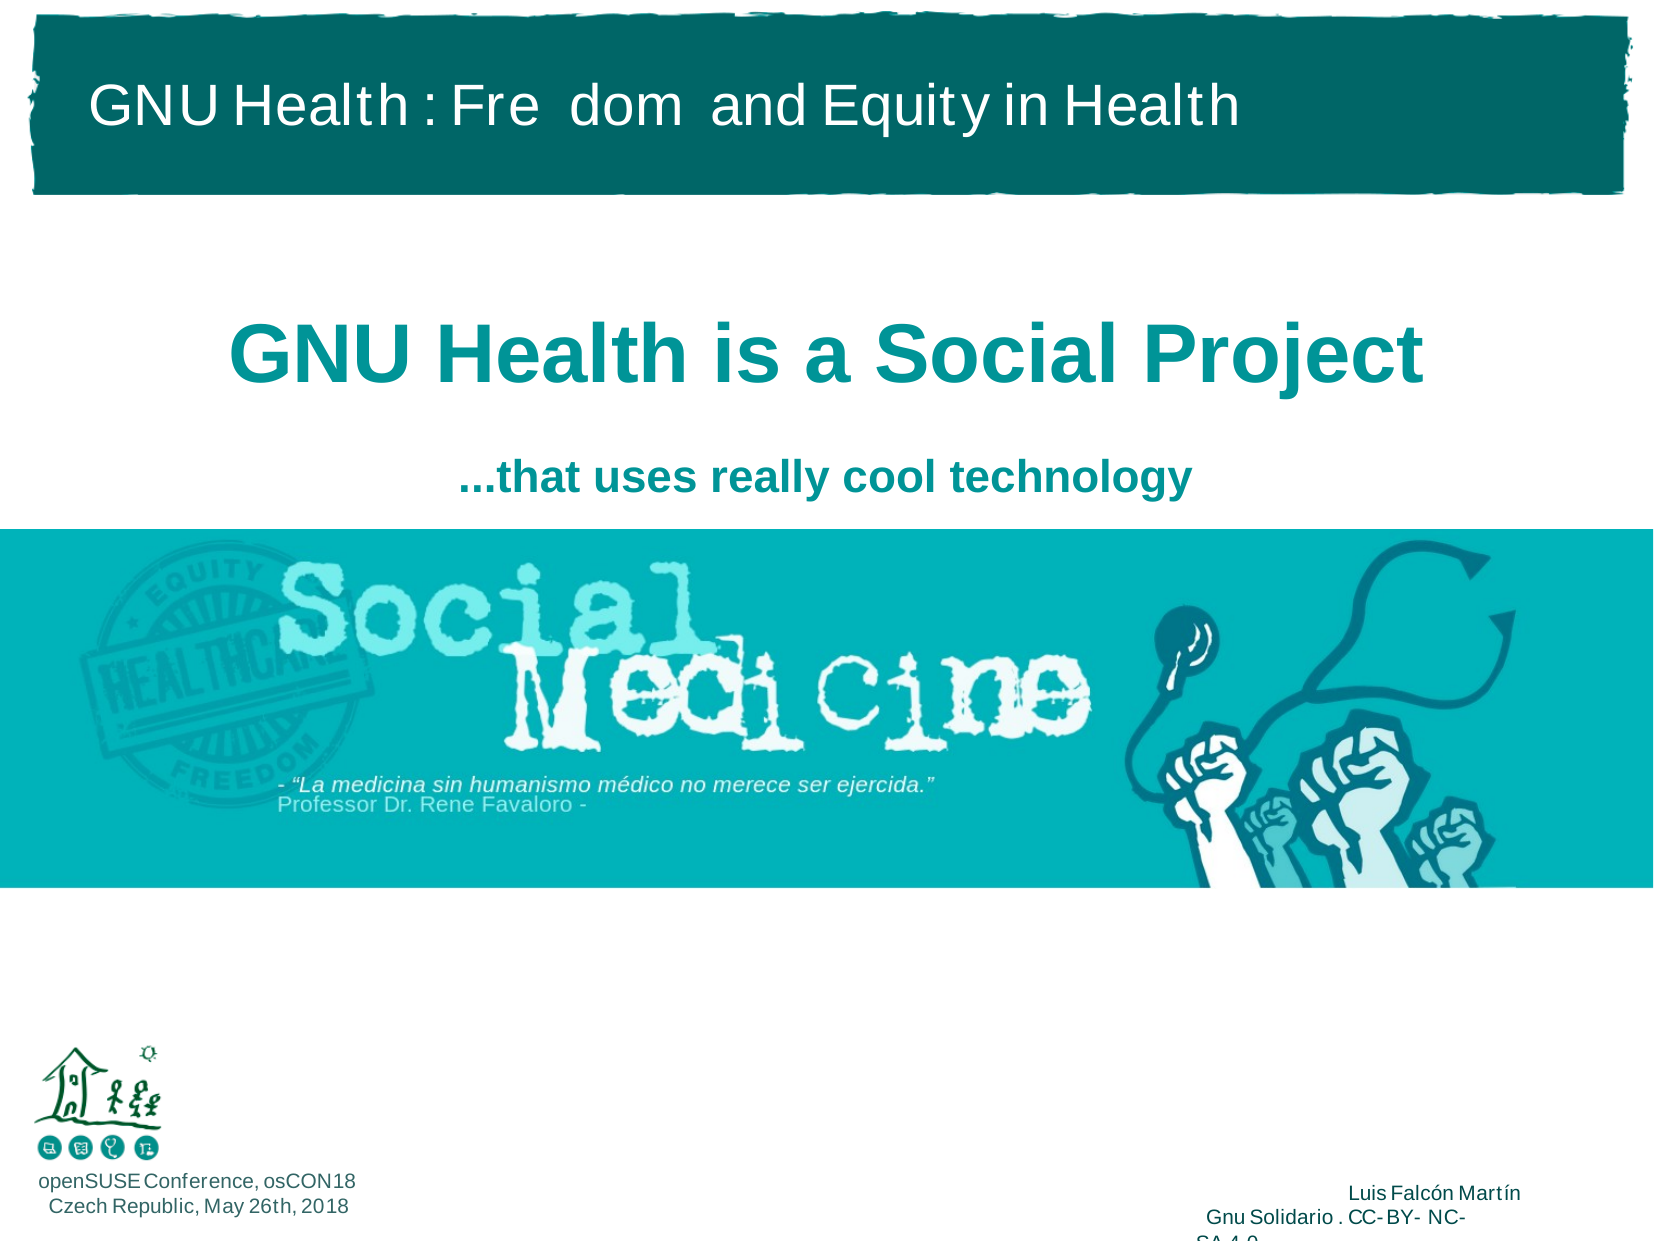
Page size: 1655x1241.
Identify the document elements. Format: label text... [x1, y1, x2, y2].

text_box openSUSEConference,osCON18 CzechRepublic,May26th,2018 [36, 1167, 361, 1218]
text_box LuisFalcónMartín GnuSolidario.CC-BY-NC-SA4.0 [1193, 1179, 1531, 1230]
text_box GNUHealth:Fredom andEquityinHealth [86, 67, 1248, 130]
text_box GNU Health is a Social Project ...that uses really cool technology [225, 299, 1428, 490]
text_box [0, 529, 1653, 889]
